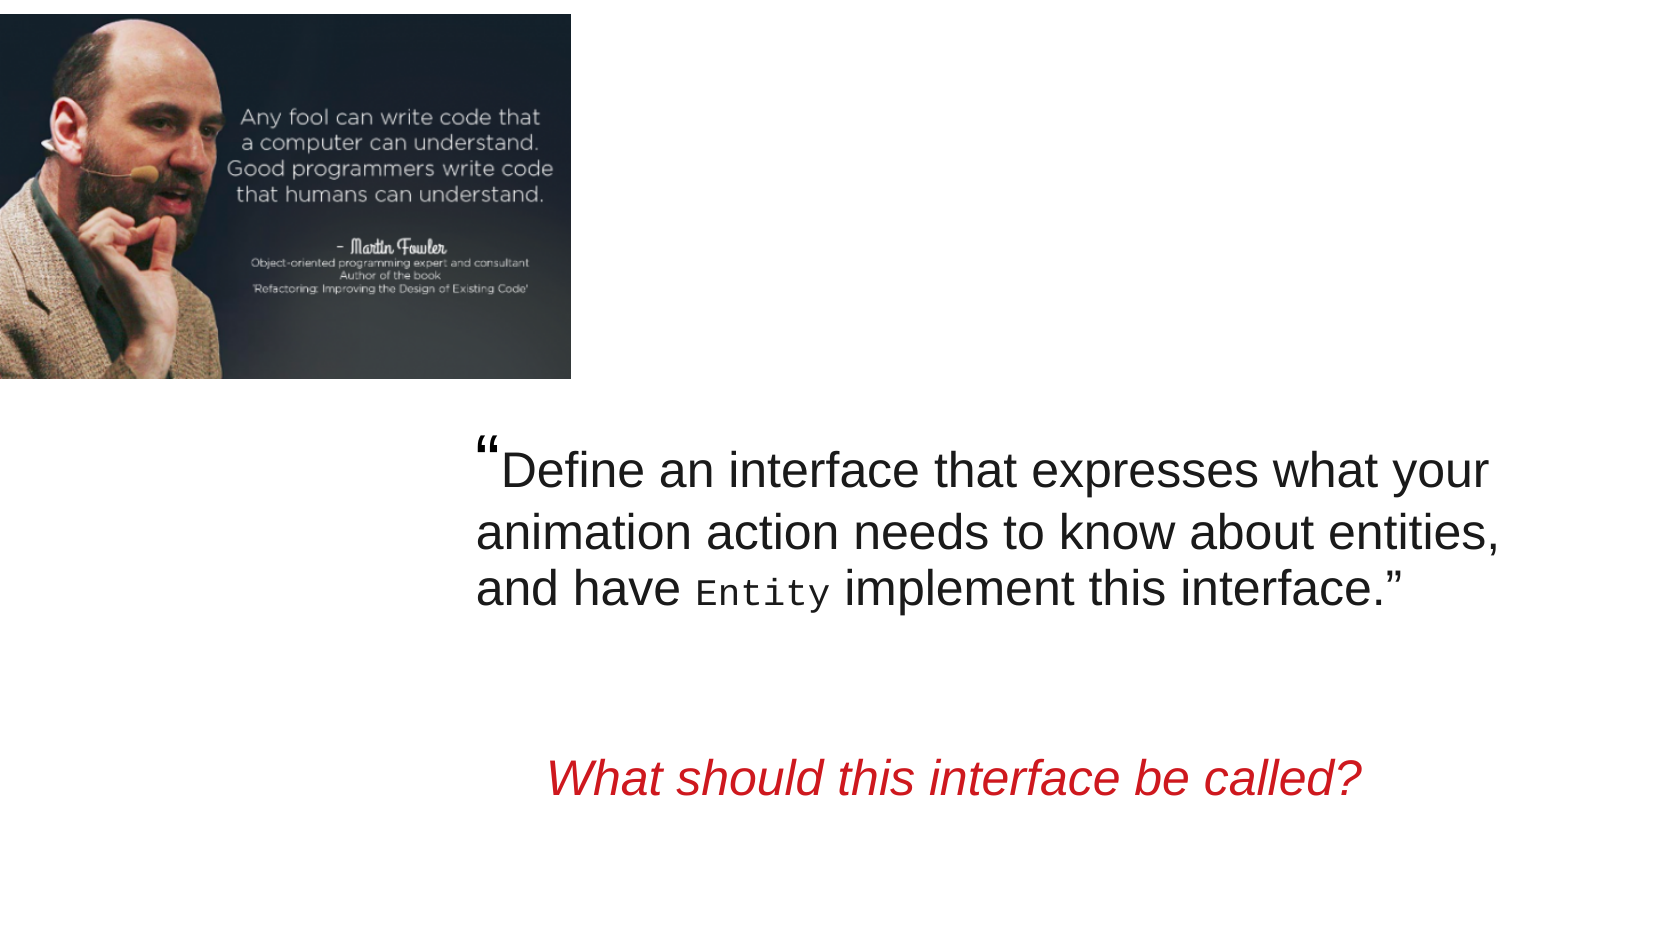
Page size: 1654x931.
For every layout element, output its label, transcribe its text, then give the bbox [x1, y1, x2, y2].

list “Define an interface that expresses what your animation action needs to know about entities, and have Entity implement this interface.” What should this interface be called? [405, 420, 1591, 901]
picture [0, 14, 571, 379]
